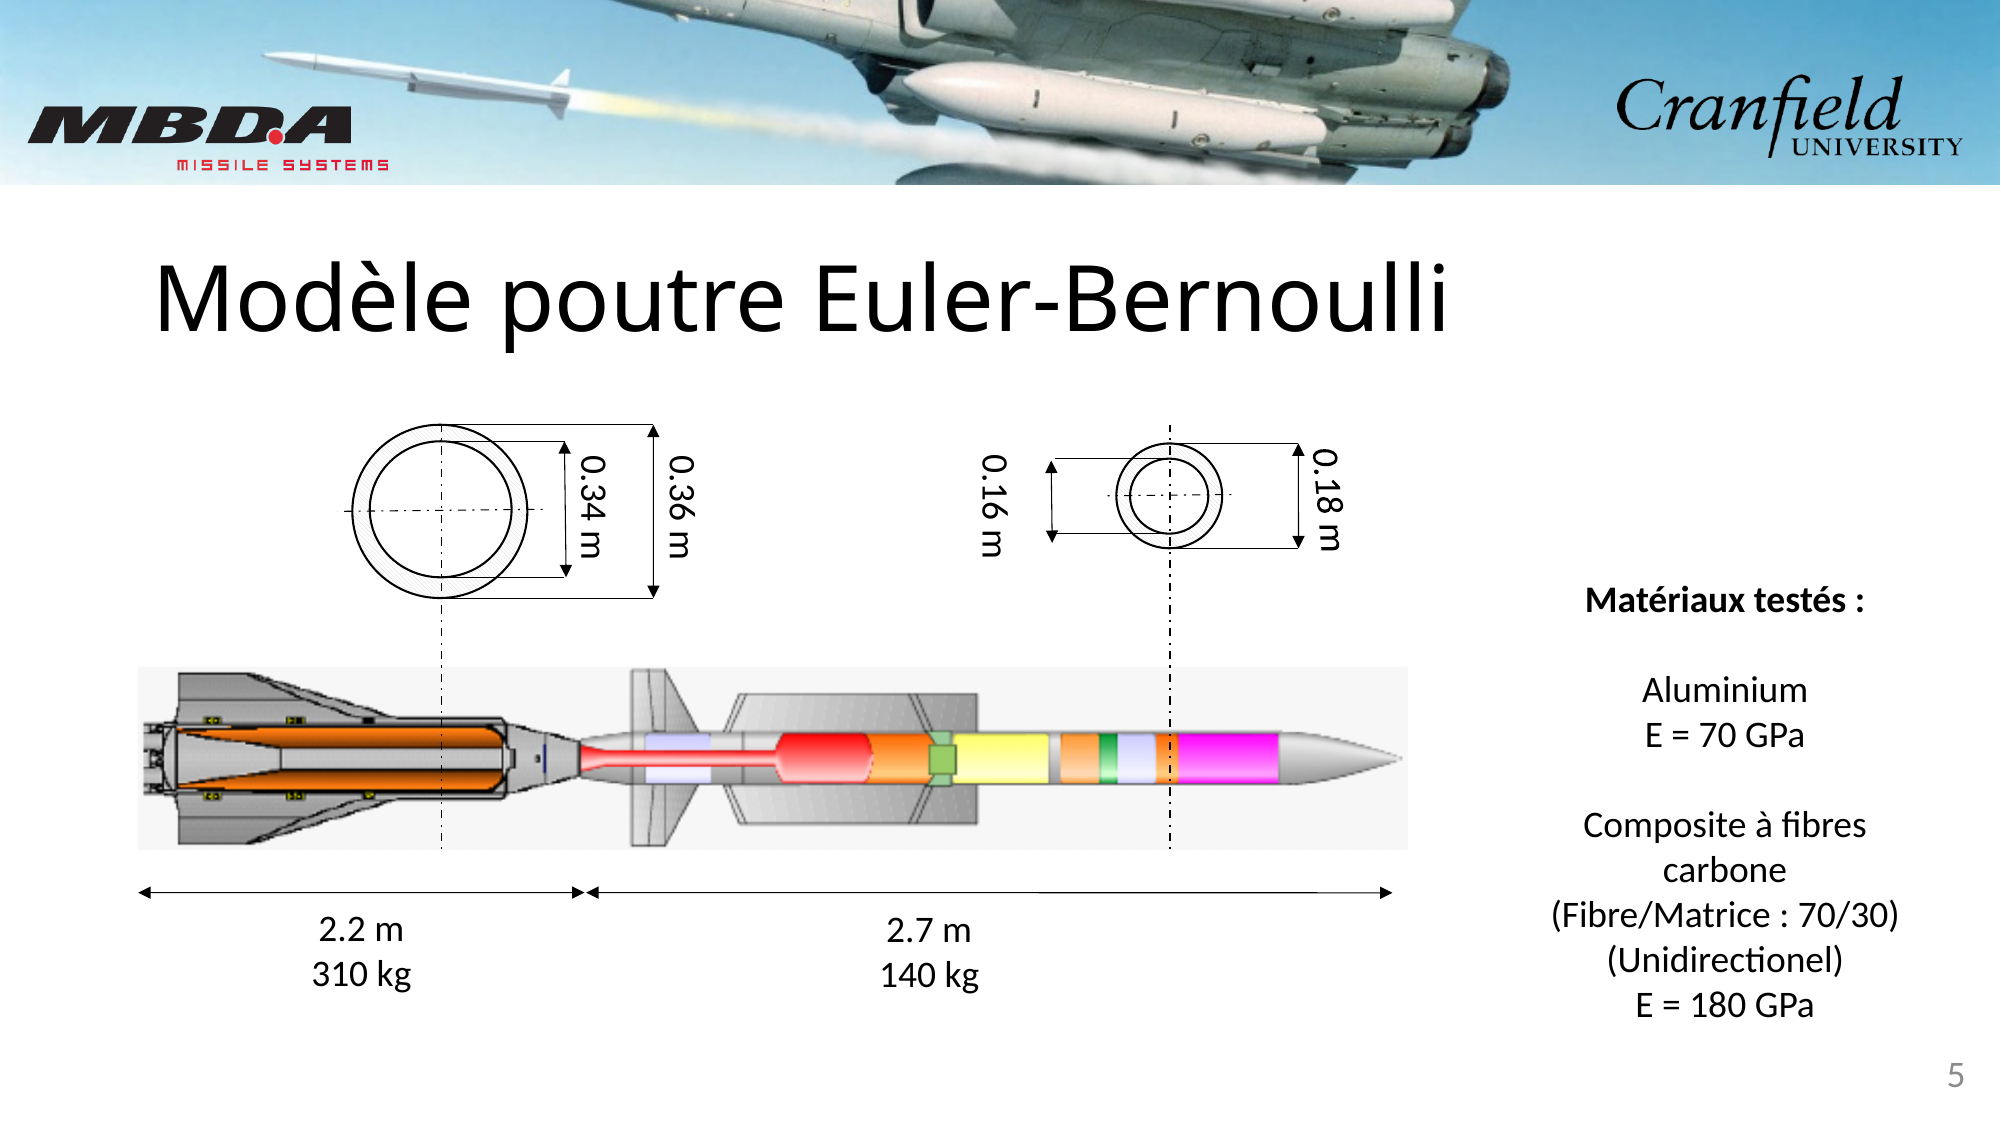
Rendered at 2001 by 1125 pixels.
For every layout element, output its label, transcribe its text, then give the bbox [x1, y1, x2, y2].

text_box Matériaux testés : Aluminium E = 70 GPa Composite à fibres carbone (Fibre/Matrice : 70/30) (Unidirectionel) E = 180 GPa [1509, 568, 1941, 1033]
text_box 0.36 m [654, 420, 715, 596]
text_box 0.34 m [566, 424, 627, 591]
picture [0, 0, 2000, 185]
text_box [1116, 443, 1223, 549]
text_box [352, 424, 528, 599]
picture [137, 666, 1408, 850]
text_box 0.18 m [1290, 374, 1374, 626]
text_box 0.16 m [967, 425, 1028, 588]
title Modèle poutre Euler-Bernoulli [137, 214, 1863, 377]
text_box 2.7 m 140 kg [731, 897, 1128, 1003]
slide_number <numéro> [1530, 1042, 1981, 1103]
text_box 2.2 m 310 kg [163, 896, 560, 1002]
